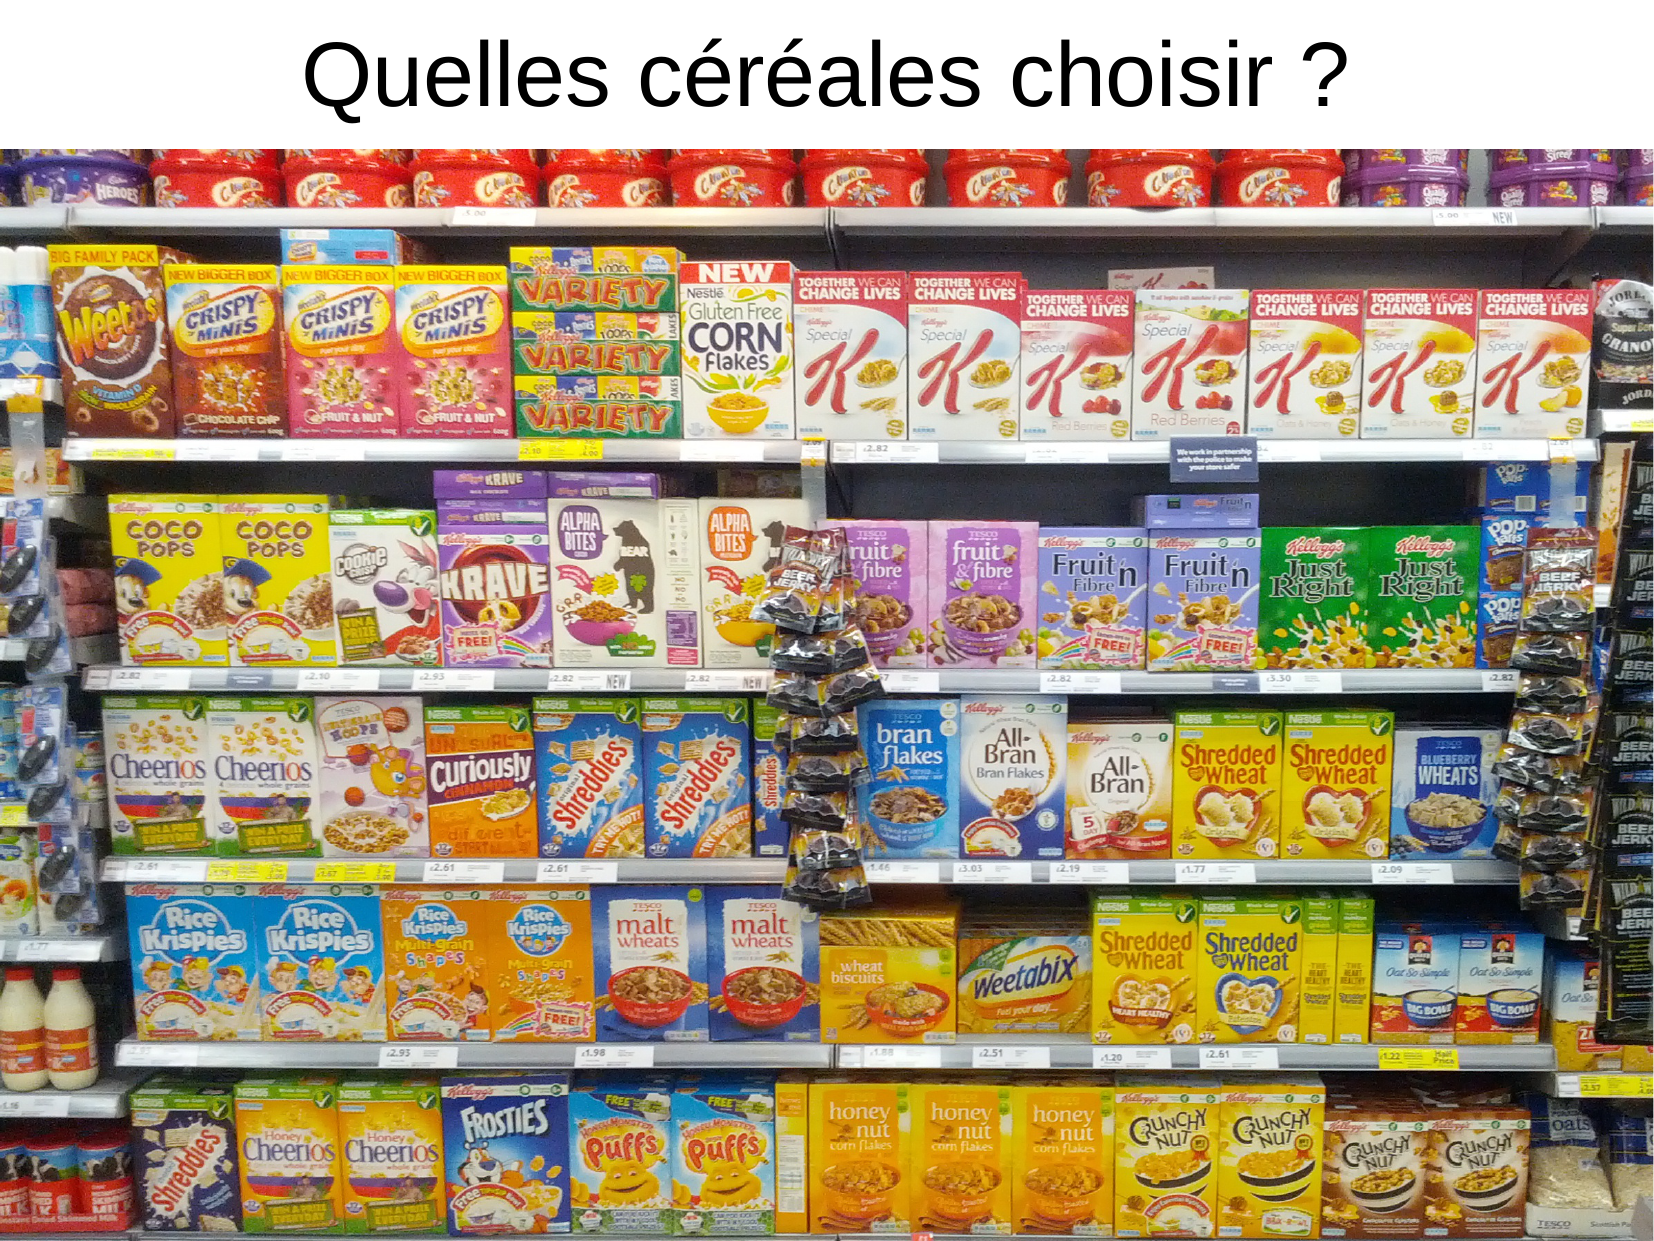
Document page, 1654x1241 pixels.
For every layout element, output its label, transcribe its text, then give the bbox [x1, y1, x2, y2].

picture [0, 149, 1654, 1241]
title Quelles céréales choisir ? [82, 0, 1571, 149]
